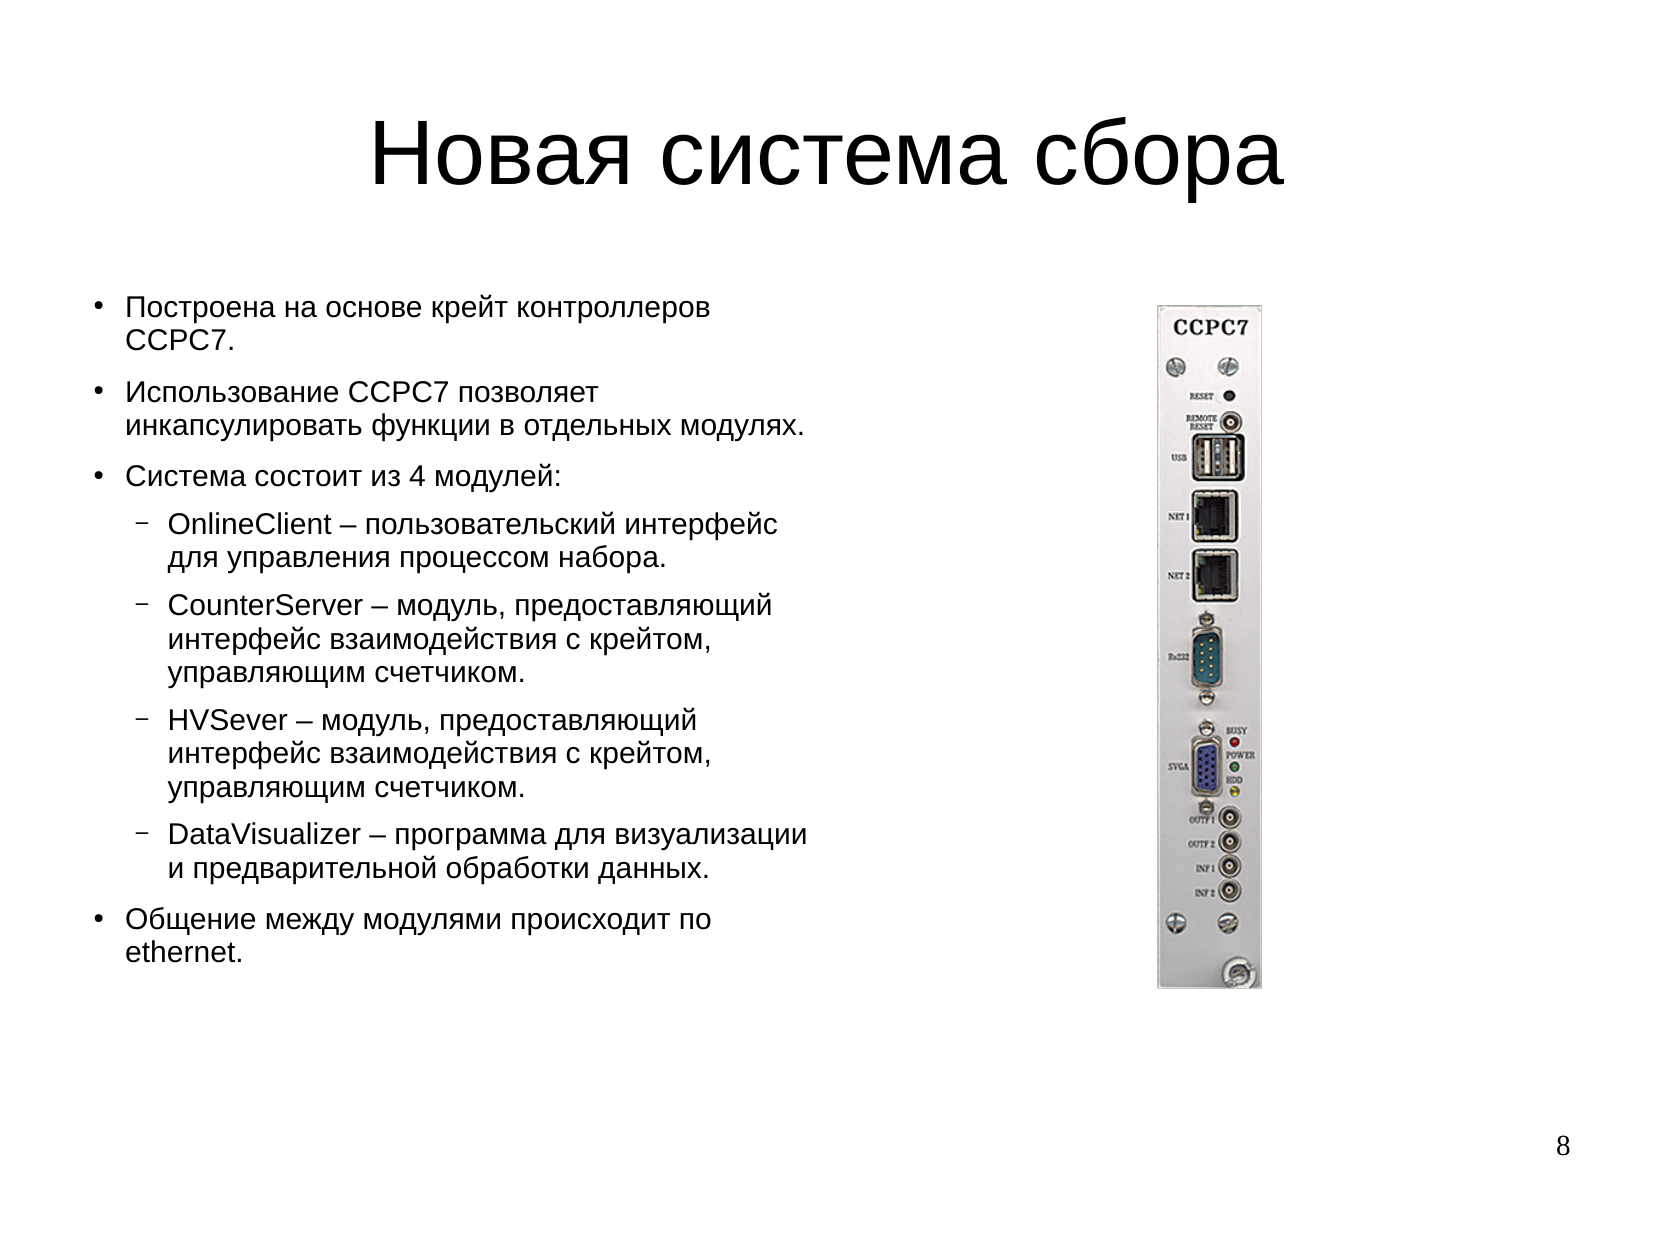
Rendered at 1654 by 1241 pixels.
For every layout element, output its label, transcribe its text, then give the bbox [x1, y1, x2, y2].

list Построена на основе крейт контроллеров CCPC7. Использование CCPC7 позволяет инкапсулировать функции в отдельных модулях. Система состоит из 4 модулей: OnlineClient – пользовательский интерфейс для управления процессом набора. CounterServer – модуль, предоставляющий интерфейс взаимодействия с крейтом, управляющим счетчиком. HVSever – модуль, предоставляющий интерфейс взаимодействия с крейтом, управляющим счетчиком. DataVisualizer – программа для визуализации и предварительной обработки данных. Общение между модулями происходит по ethernet. [82, 290, 809, 1010]
title Новая система сбора [82, 49, 1571, 257]
picture [1136, 290, 1280, 1010]
